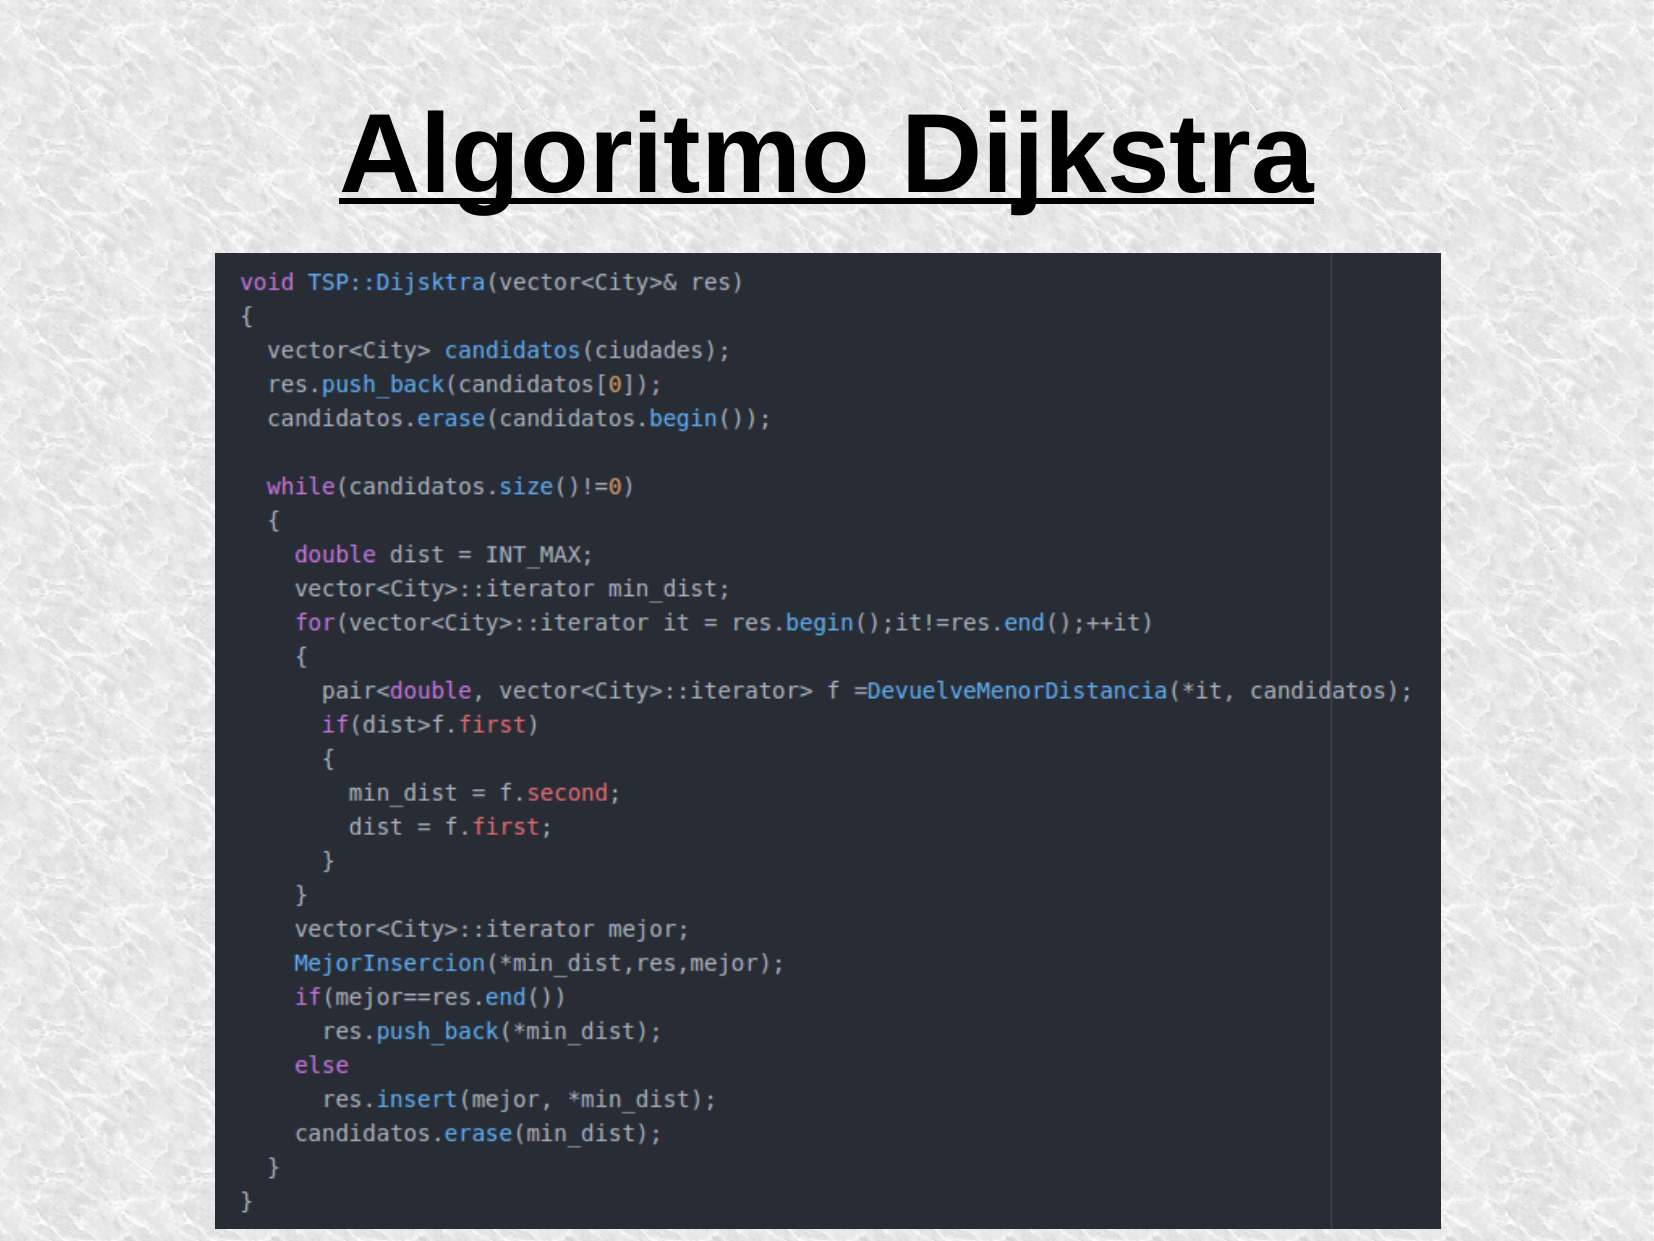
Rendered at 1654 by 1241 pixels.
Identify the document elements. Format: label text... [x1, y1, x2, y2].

picture [0, 0, 1654, 1241]
title Algoritmo Dijkstra [82, 49, 1571, 257]
